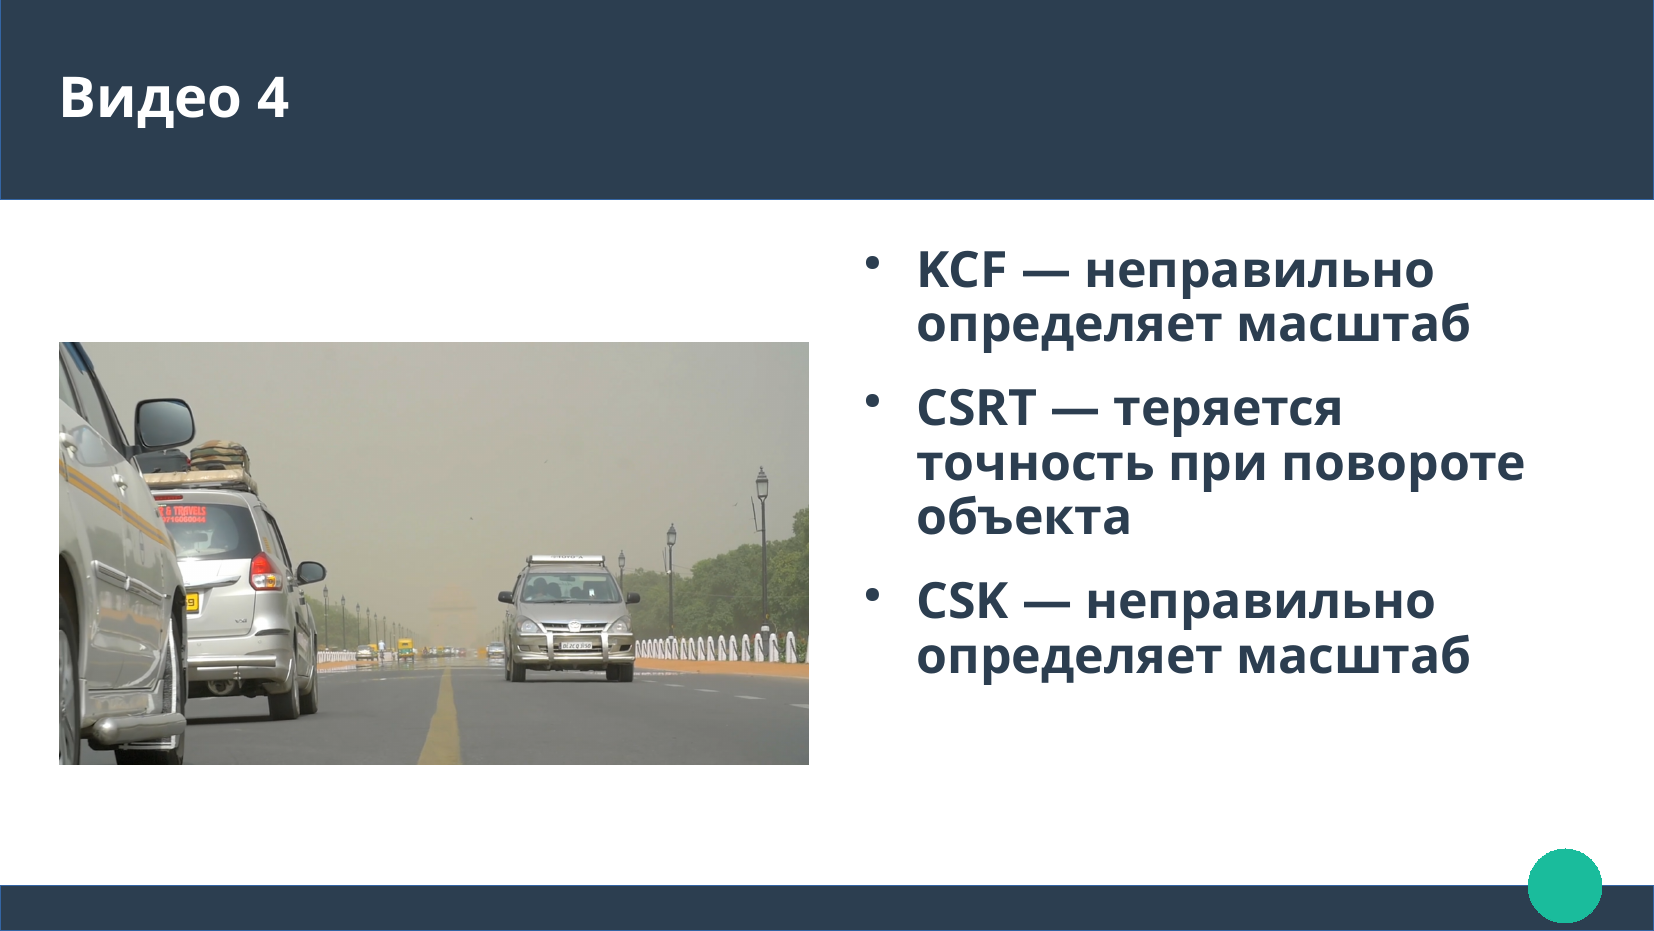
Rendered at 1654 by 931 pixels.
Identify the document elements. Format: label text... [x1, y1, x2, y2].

picture [59, 342, 809, 765]
list KCF — неправильно определяет масштаб CSRT — теряется точность при повороте объекта CSK — неправильно определяет масштаб [845, 243, 1596, 864]
title Видео 4 [59, 37, 1595, 155]
